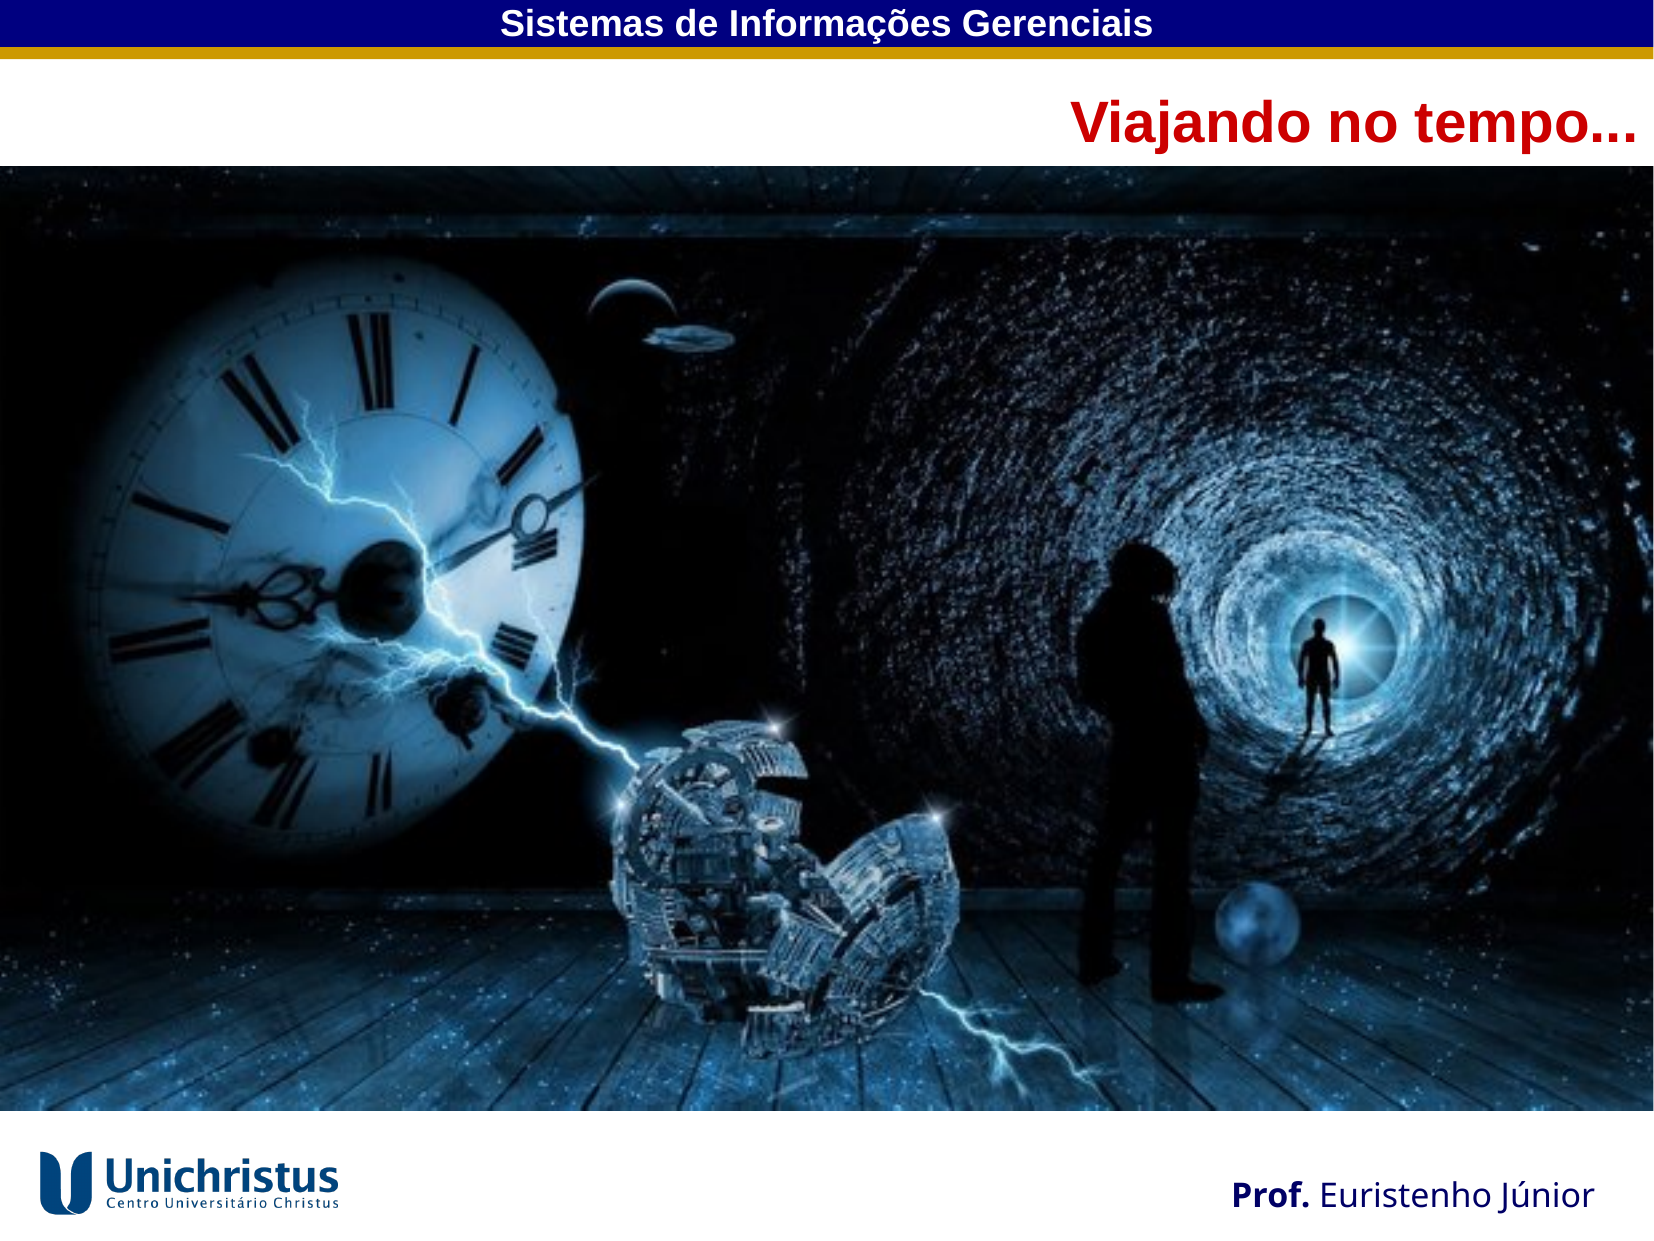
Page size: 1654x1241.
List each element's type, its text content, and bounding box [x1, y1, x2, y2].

text_box Sistemas de Informações Gerenciais [0, 0, 1654, 47]
picture [0, 166, 1654, 1111]
text_box [0, 47, 1654, 60]
text_box Viajando no tempo... [1055, 82, 1654, 163]
picture [35, 1148, 343, 1217]
text_box Prof. Euristenho Júnior [1216, 1163, 1654, 1224]
